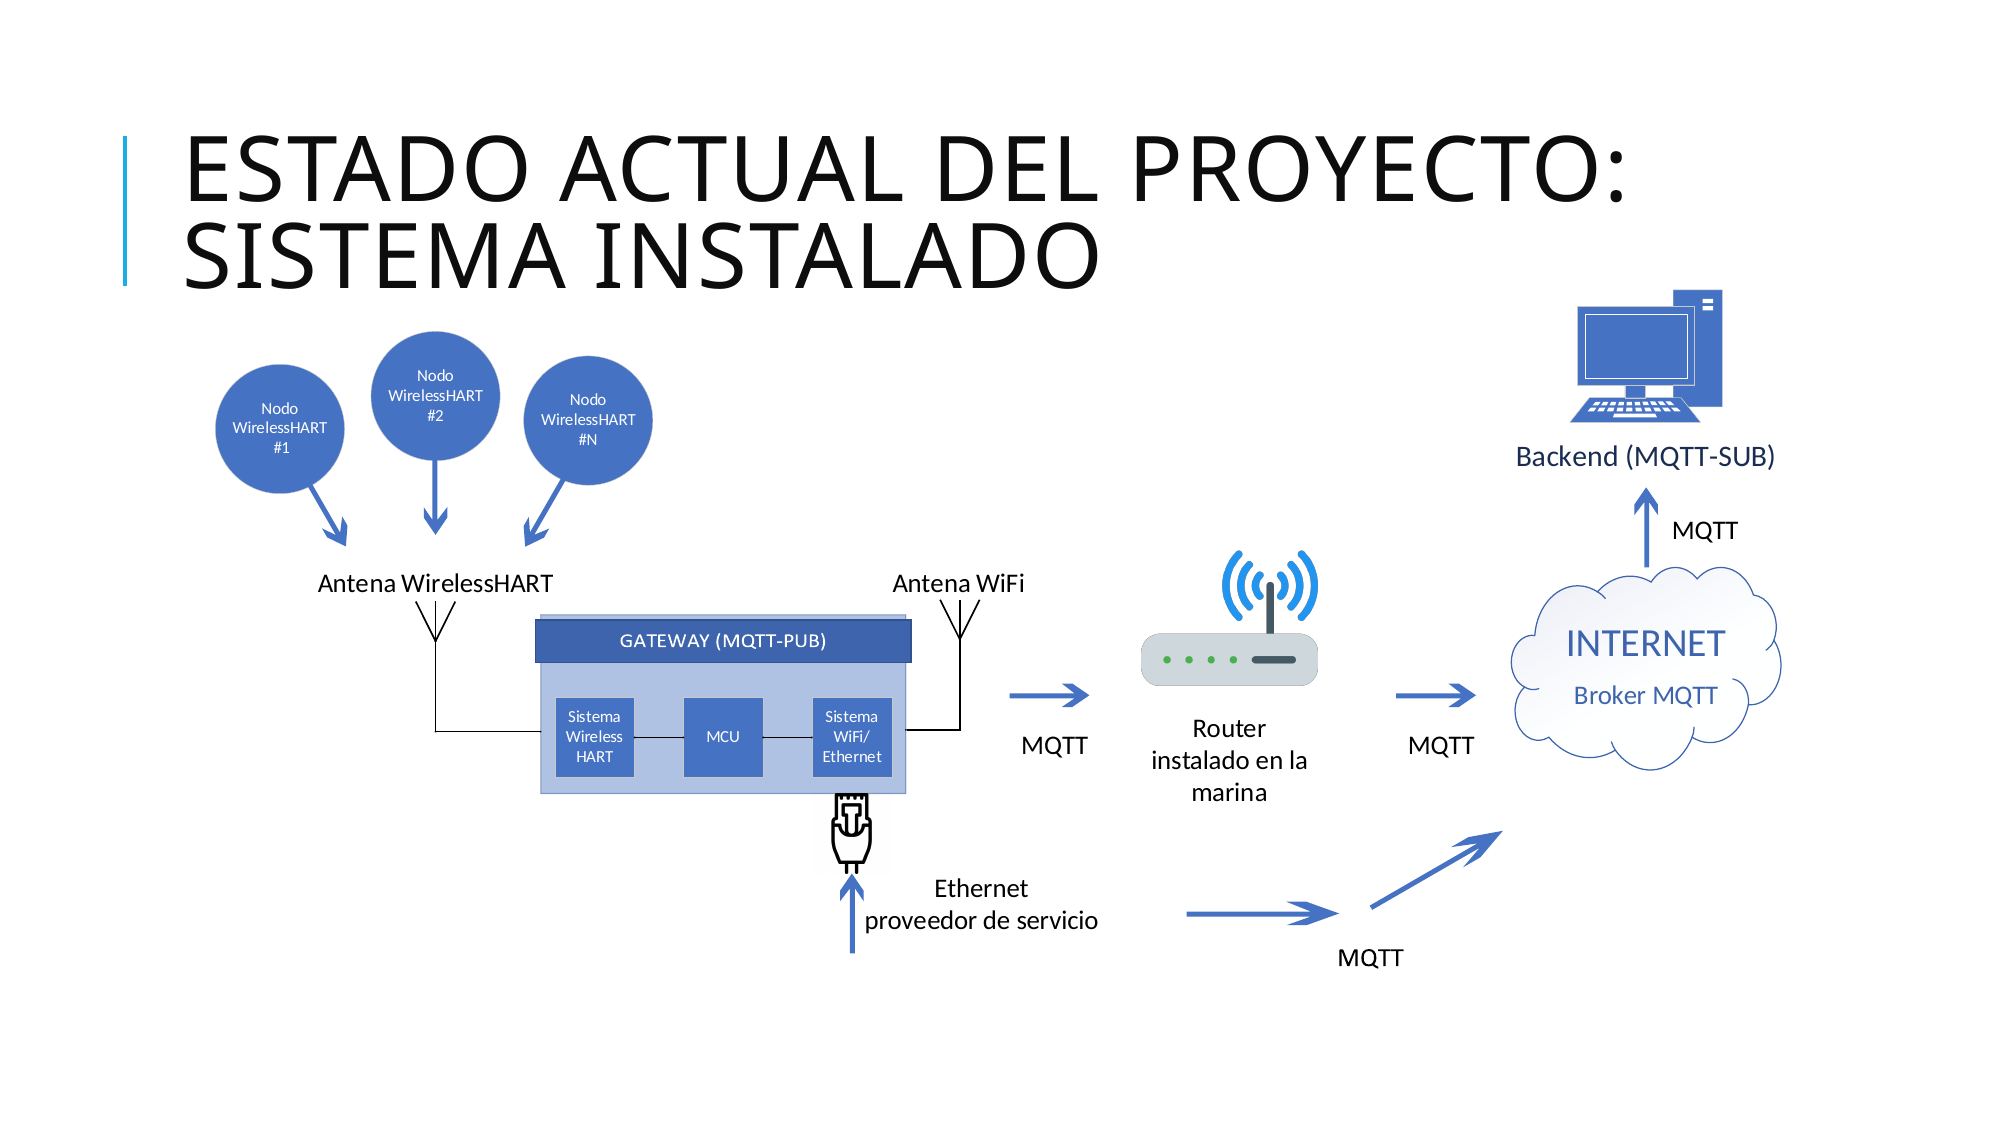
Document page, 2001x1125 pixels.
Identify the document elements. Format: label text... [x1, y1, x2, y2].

title Estado actual del proyecto: Sistema instalado [168, 96, 1763, 343]
chart [212, 277, 1788, 989]
